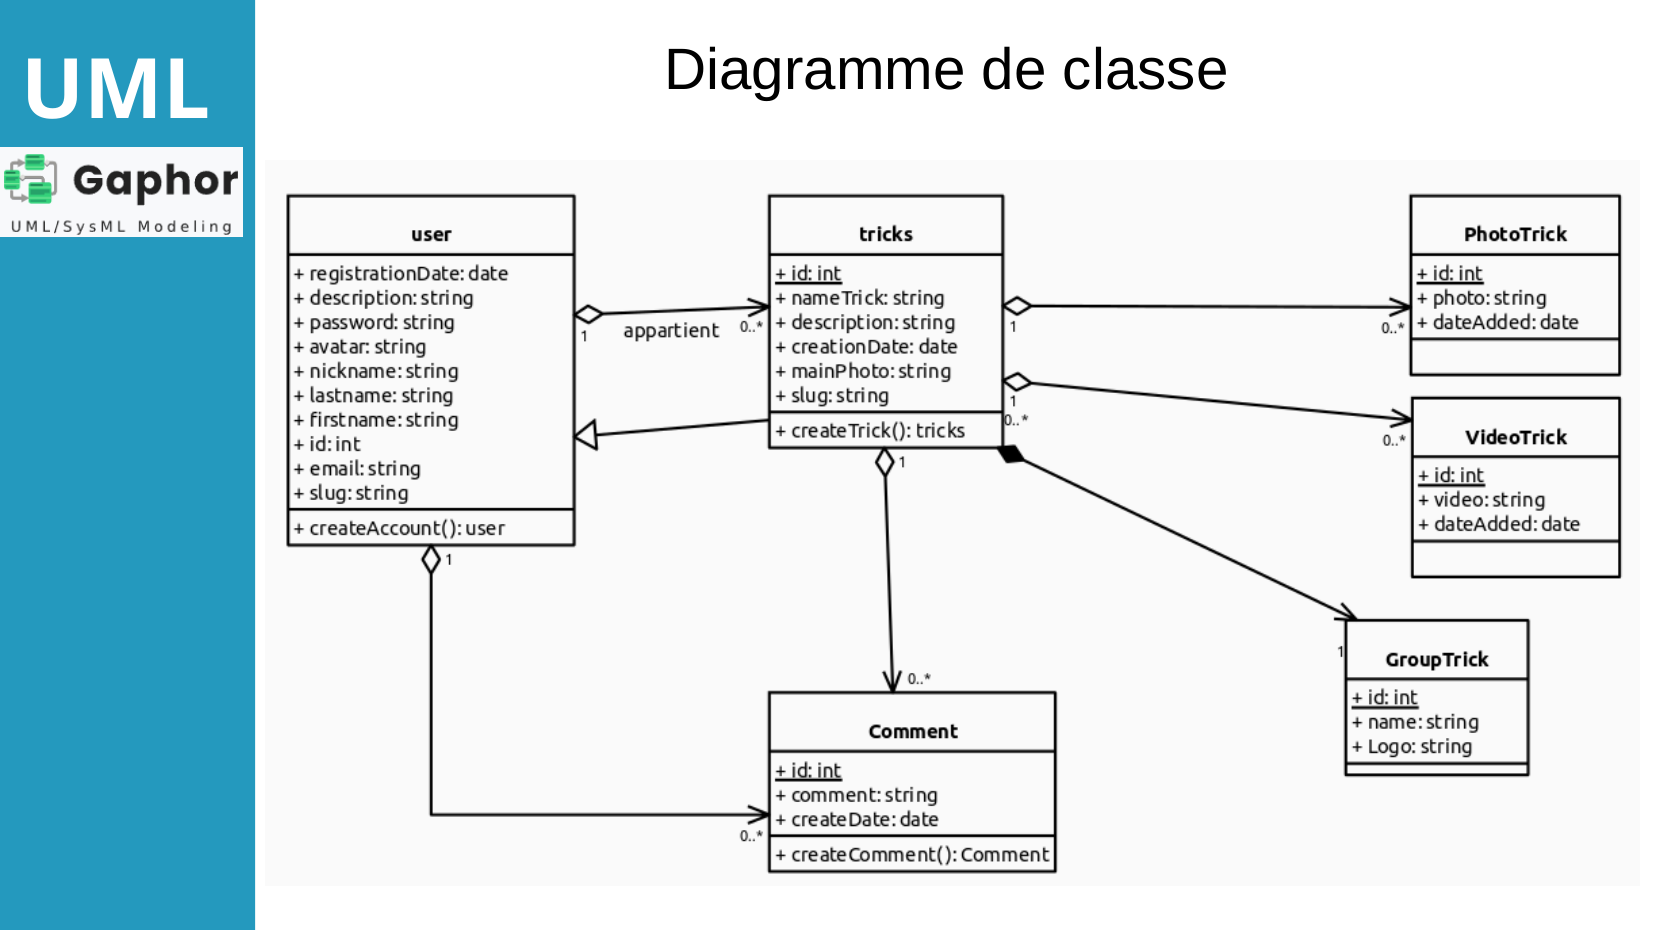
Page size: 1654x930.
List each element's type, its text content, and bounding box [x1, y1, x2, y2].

title UML [42, 102, 63, 108]
text_box Diagramme de classe [649, 92, 1243, 103]
picture [0, 147, 243, 237]
picture [265, 160, 1640, 886]
title UML [0, 102, 266, 127]
